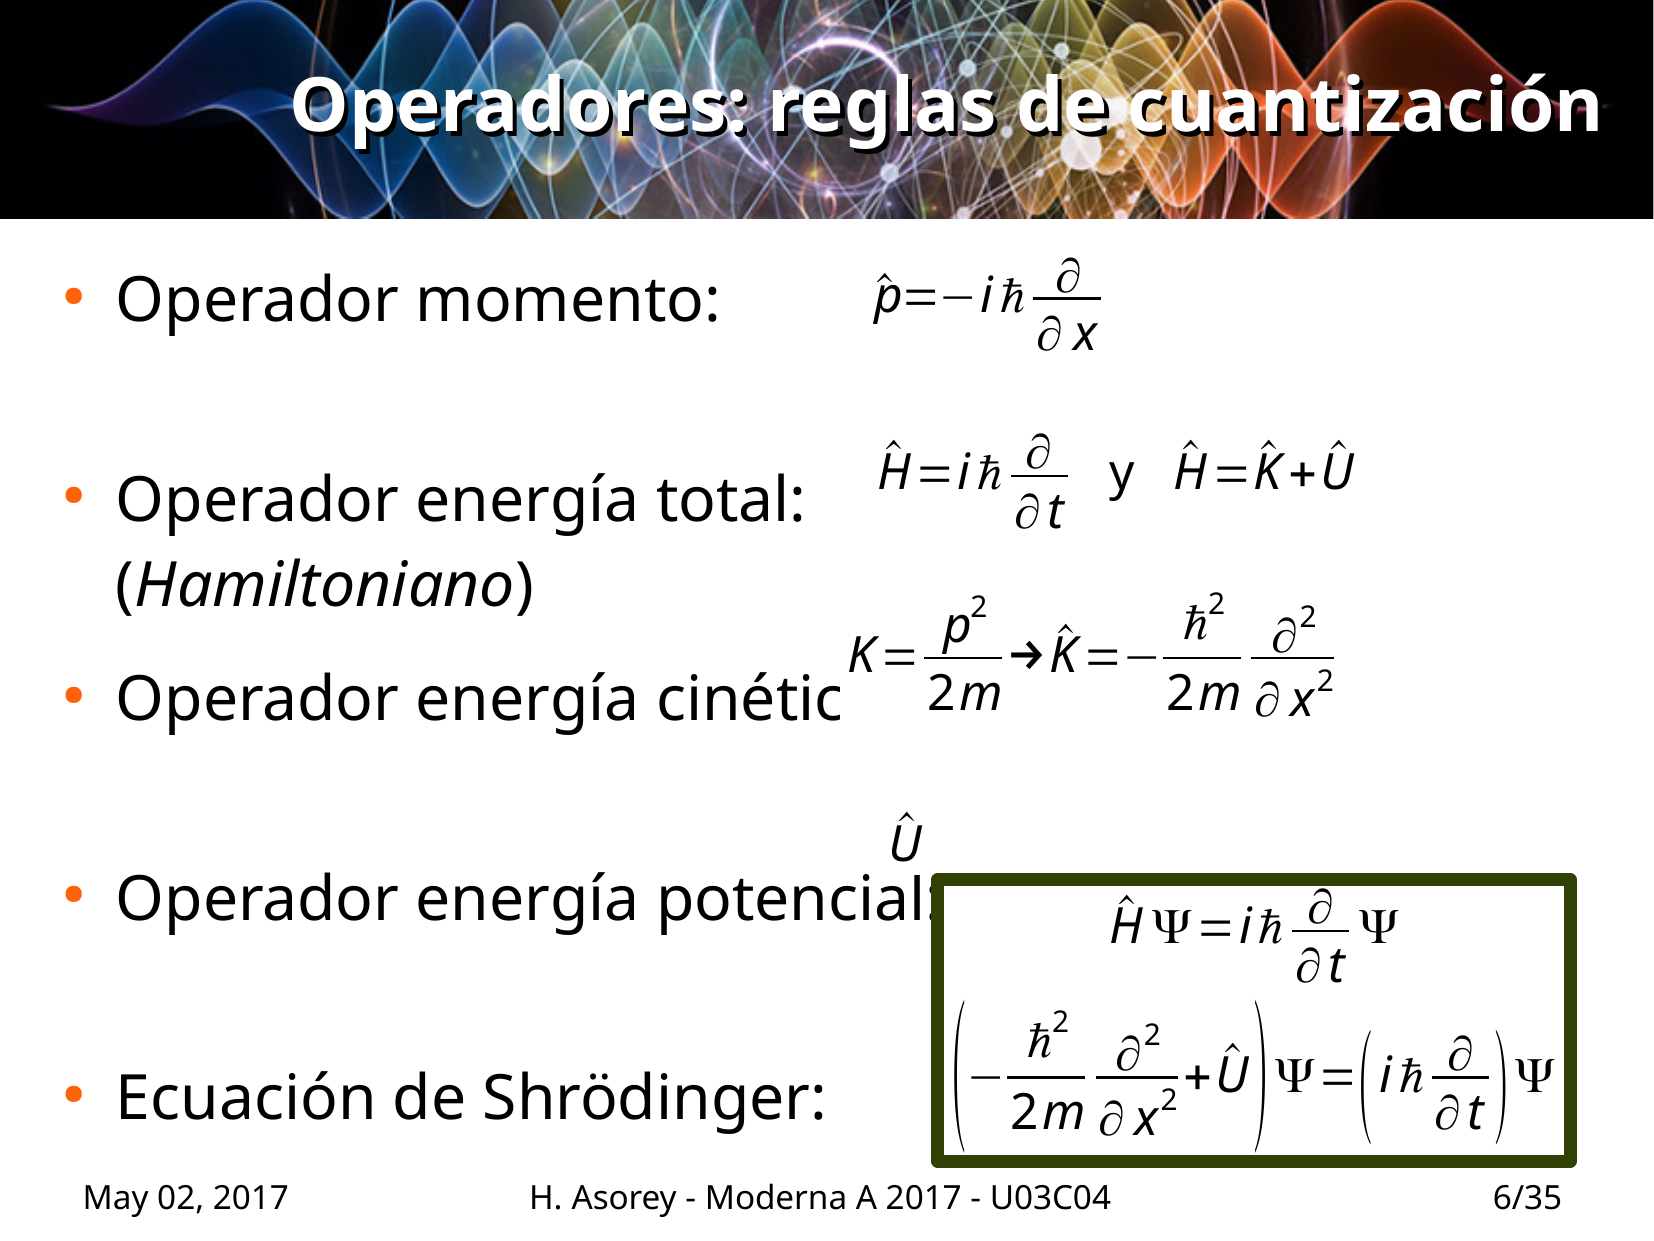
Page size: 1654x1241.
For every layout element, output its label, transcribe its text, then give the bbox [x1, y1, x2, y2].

chart [943, 885, 1565, 1156]
picture [0, 0, 1654, 219]
chart [882, 810, 931, 875]
title Operadores: reglas de cuantización [45, 15, 1606, 191]
chart [870, 431, 1363, 541]
chart [840, 585, 1343, 729]
list Operador momento: Operador energía total: (Hamiltoniano) Operador energía cinética: Operador energía potencial: Ecuación de Shrödinger: [45, 255, 1606, 1156]
chart [863, 255, 1111, 364]
